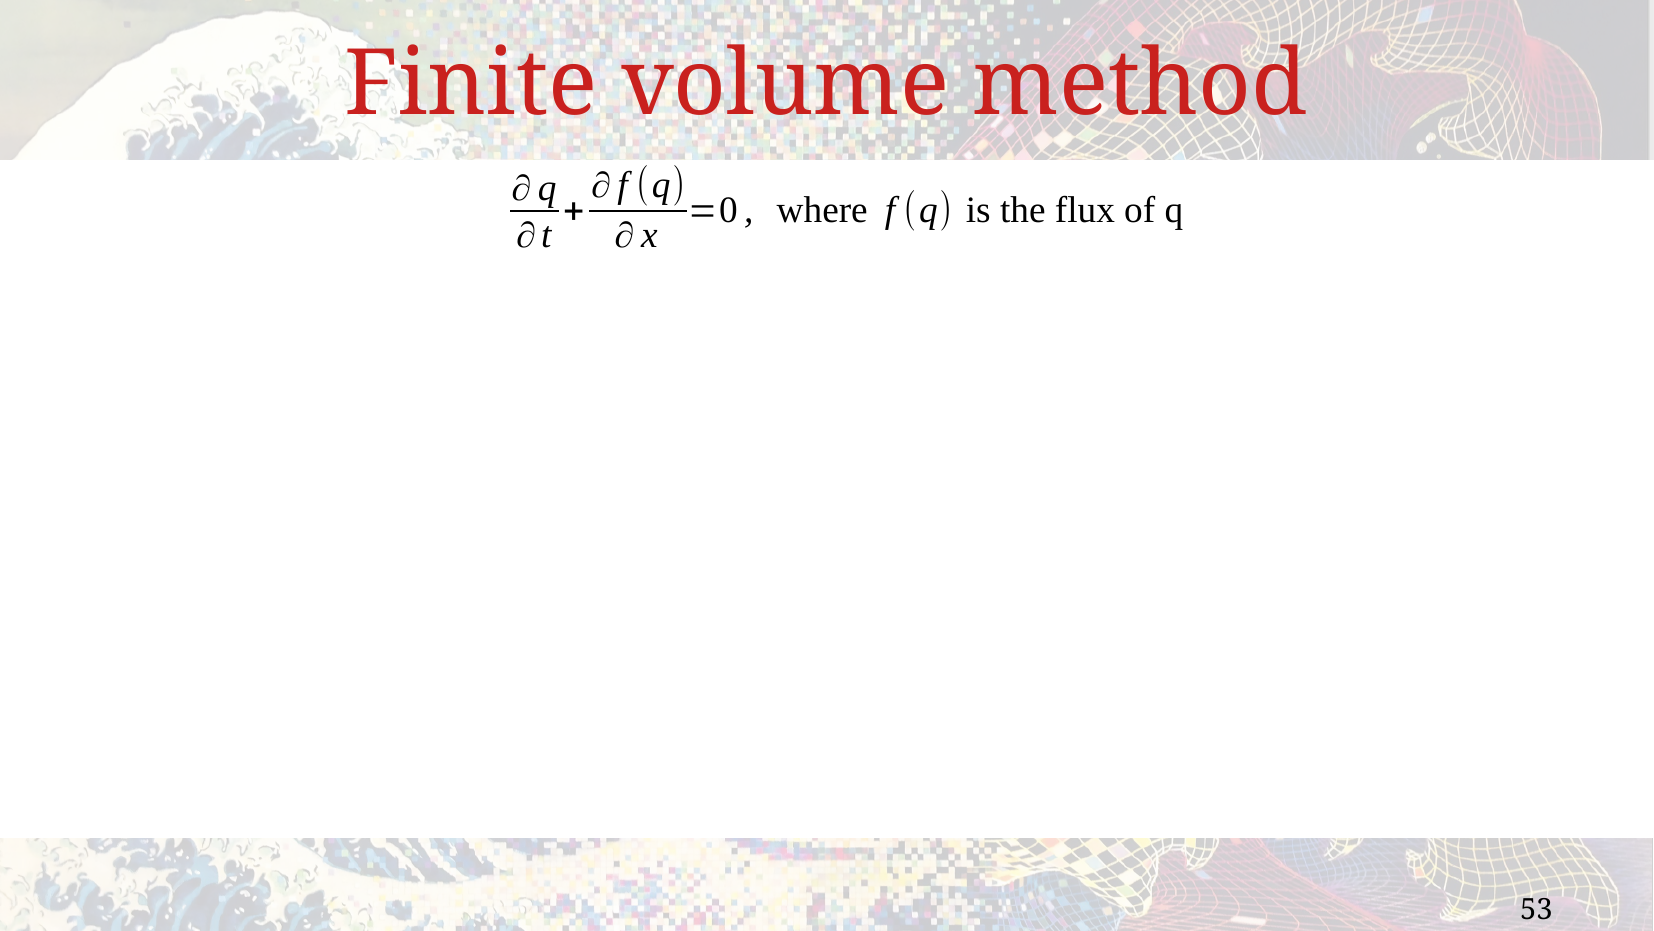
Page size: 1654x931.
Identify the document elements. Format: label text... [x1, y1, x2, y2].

title Finite volume method [0, 1, 1654, 157]
chart [501, 162, 1194, 256]
